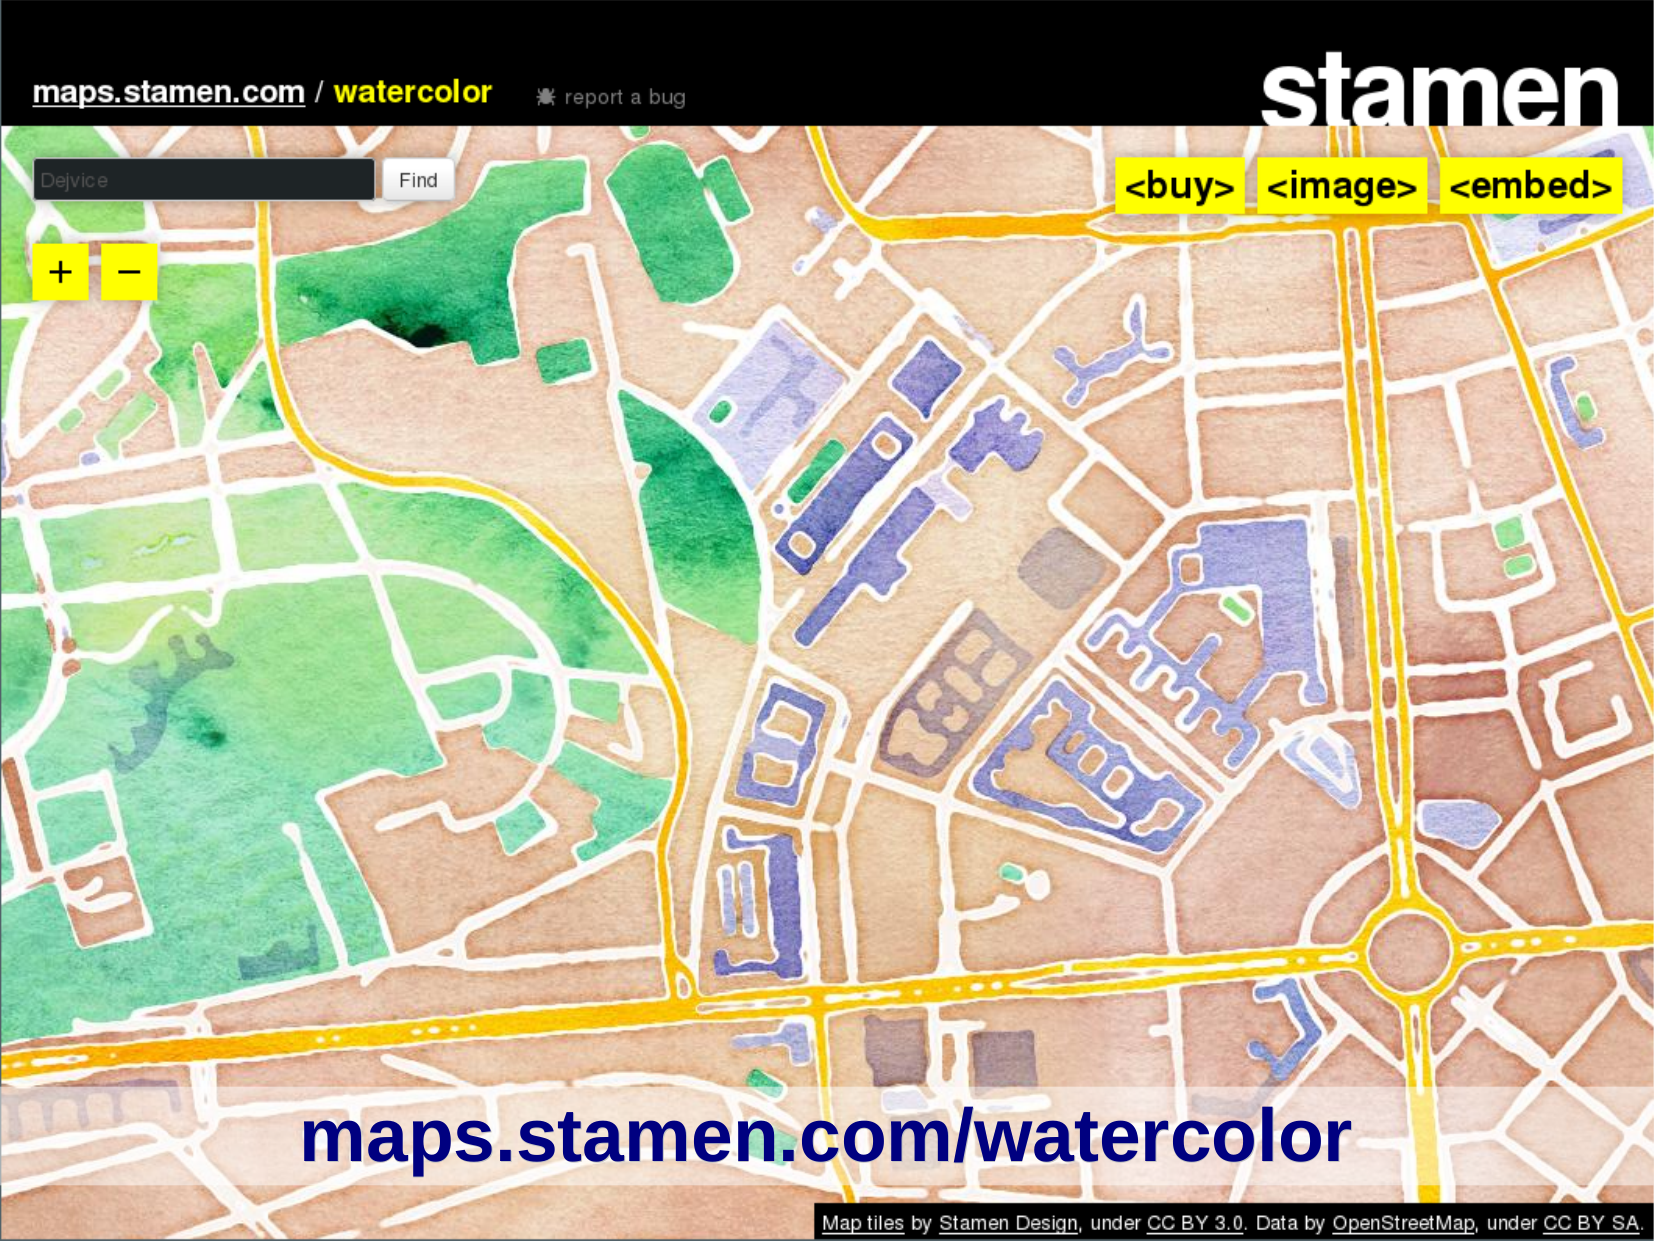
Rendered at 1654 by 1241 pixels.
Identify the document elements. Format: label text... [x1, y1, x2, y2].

picture [0, 0, 1654, 1086]
picture [0, 1186, 1654, 1241]
text_box maps.stamen.com/watercolor [0, 1086, 1654, 1186]
